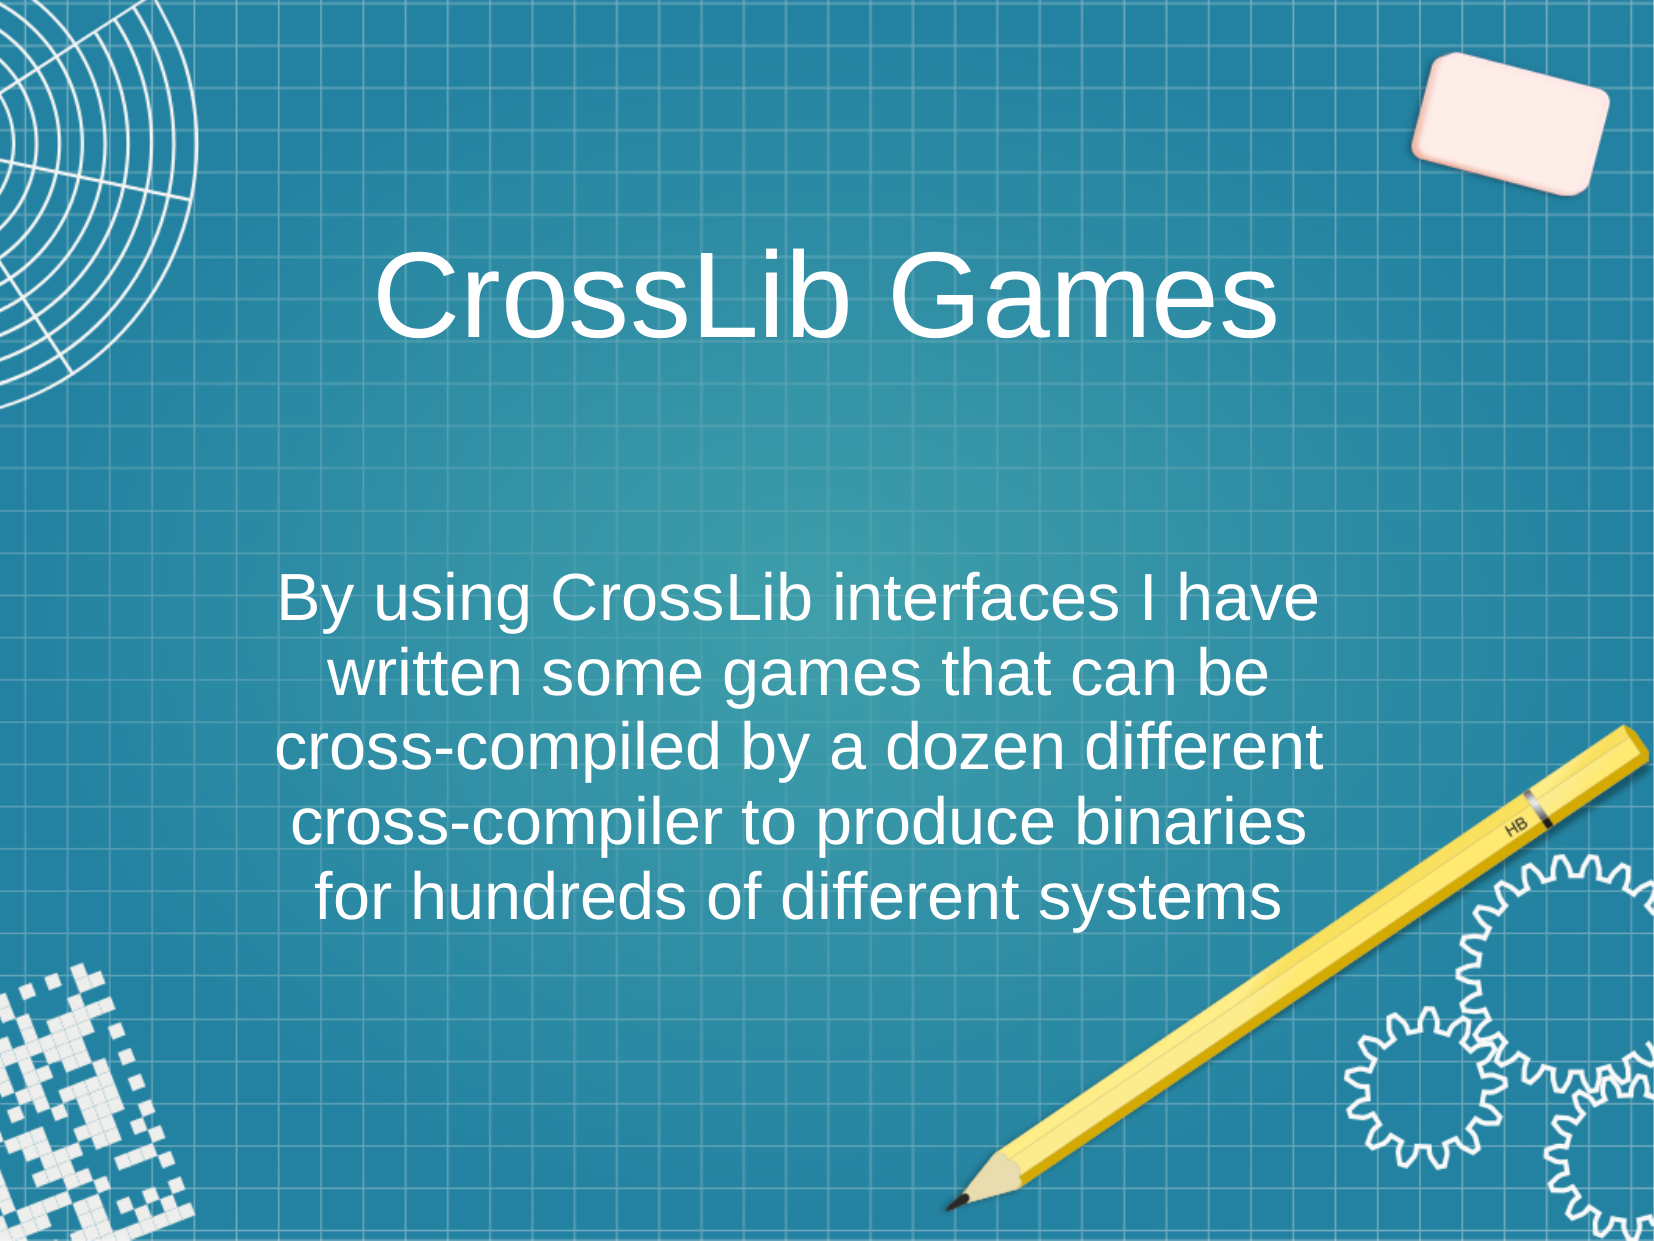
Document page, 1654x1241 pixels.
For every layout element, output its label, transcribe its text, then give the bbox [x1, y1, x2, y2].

subtitle By using CrossLib interfaces I have written some games that can be cross-compiled by a dozen different cross-compiler to produce binaries for hundreds of different systems [244, 392, 1355, 1102]
picture [0, 0, 1654, 1241]
title CrossLib Games [82, 153, 1571, 438]
